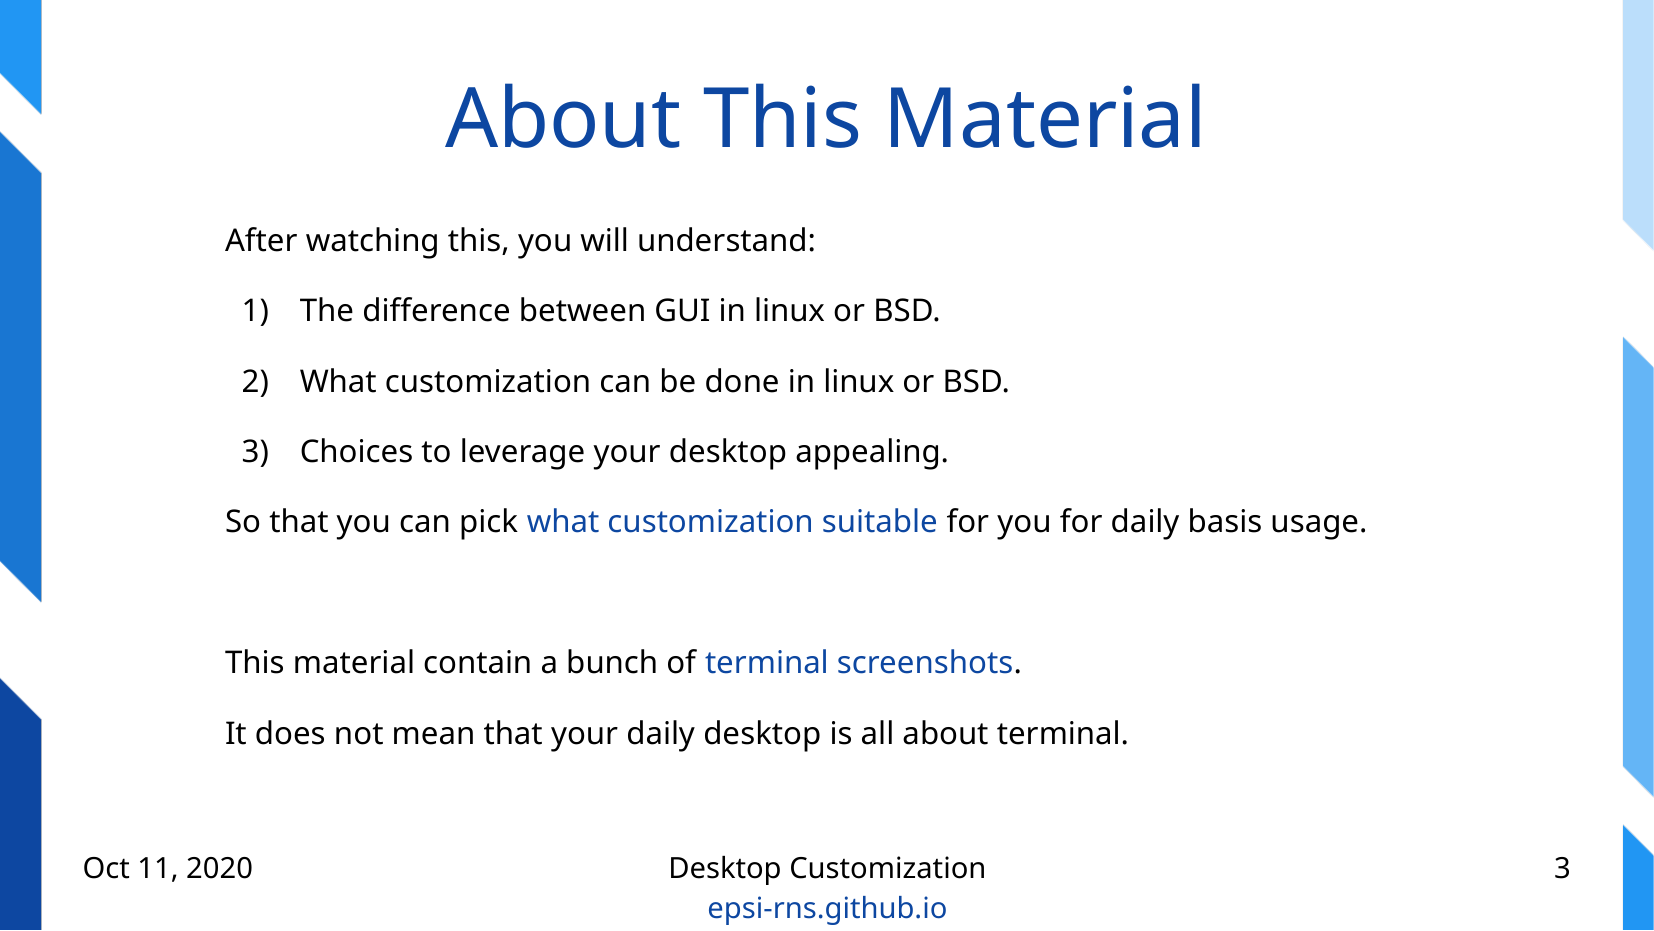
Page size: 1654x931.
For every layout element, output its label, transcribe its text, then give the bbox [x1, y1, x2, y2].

list After watching this, you will understand: The difference between GUI in linux or BSD. What customization can be done in linux or BSD. Choices to leverage your desktop appealing. So that you can pick what customization suitable for you for daily basis usage. This material contain a bunch of terminal screenshots. It does not mean that your daily desktop is all about terminal. [225, 217, 1471, 758]
title About This Material [82, 37, 1571, 193]
picture [0, 0, 1654, 930]
